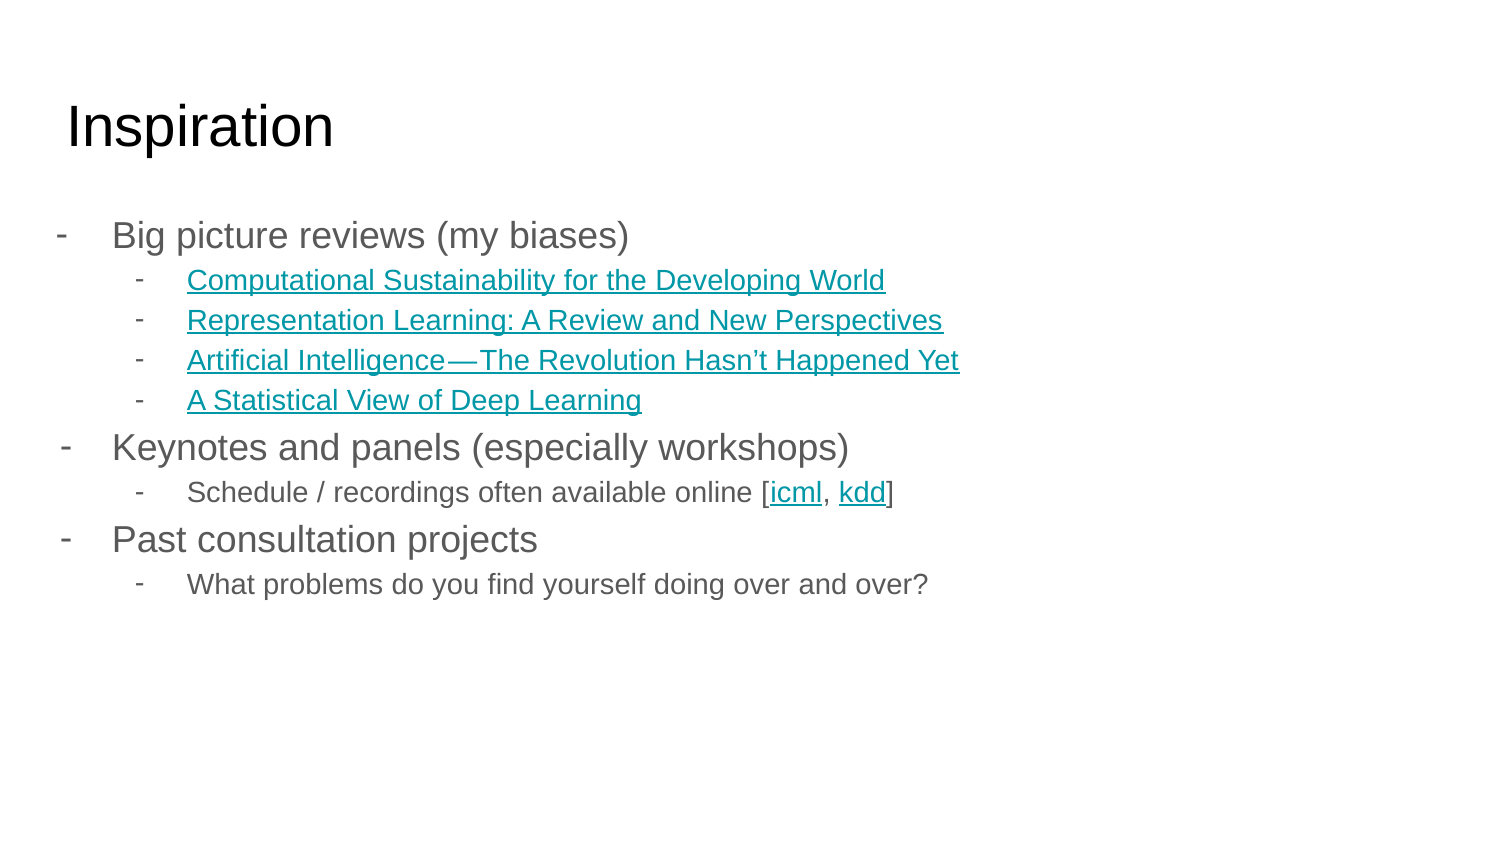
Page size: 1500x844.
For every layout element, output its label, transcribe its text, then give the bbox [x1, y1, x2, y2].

list Big picture reviews (my biases) Computational Sustainability for the Developing World Representation Learning: A Review and New Perspectives Artificial Intelligence — The Revolution Hasn’t Happened Yet A Statistical View of Deep Learning Keynotes and panels (especially workshops) Schedule / recordings often available online [icml, kdd] Past consultation projects What problems do you find yourself doing over and over? [21, 189, 1049, 675]
title Inspiration [51, 72, 1449, 167]
